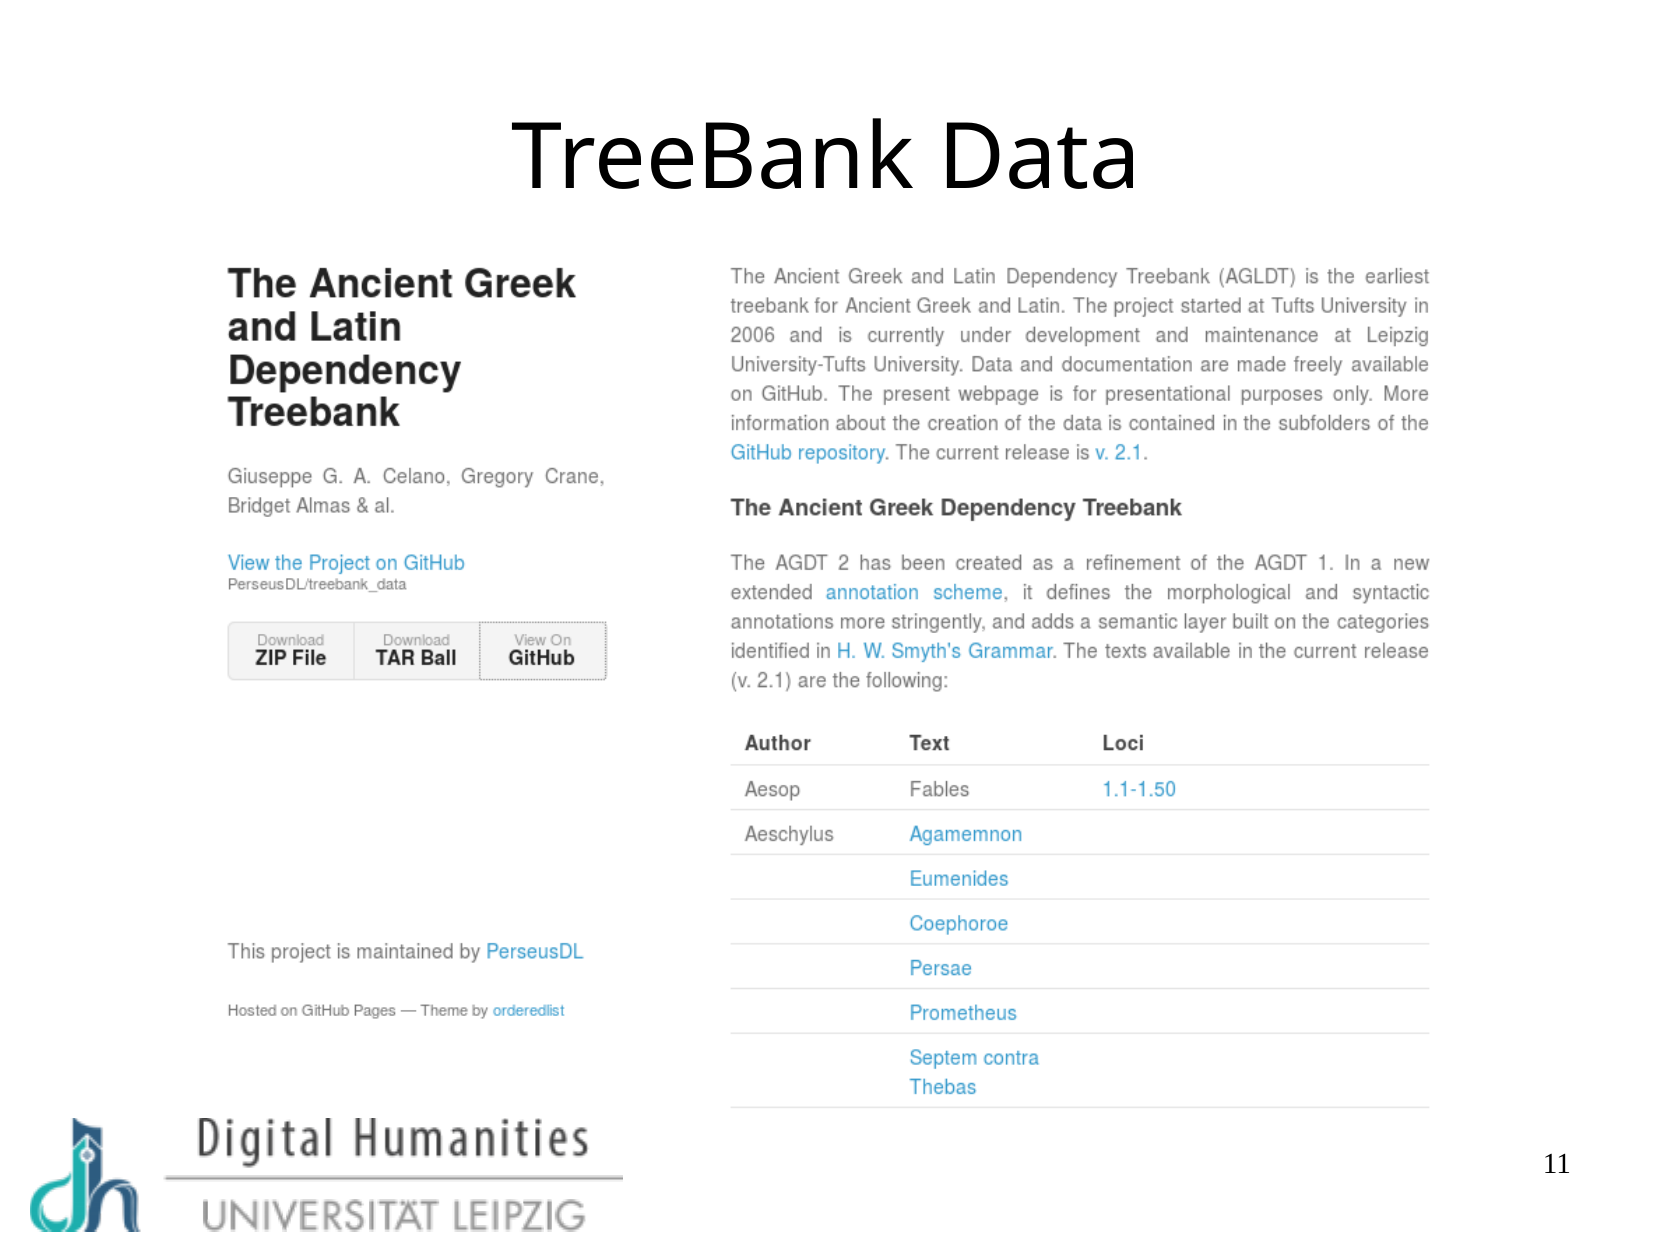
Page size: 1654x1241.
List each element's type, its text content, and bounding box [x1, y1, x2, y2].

picture [30, 257, 1491, 1232]
title TreeBank Data [82, 49, 1571, 257]
